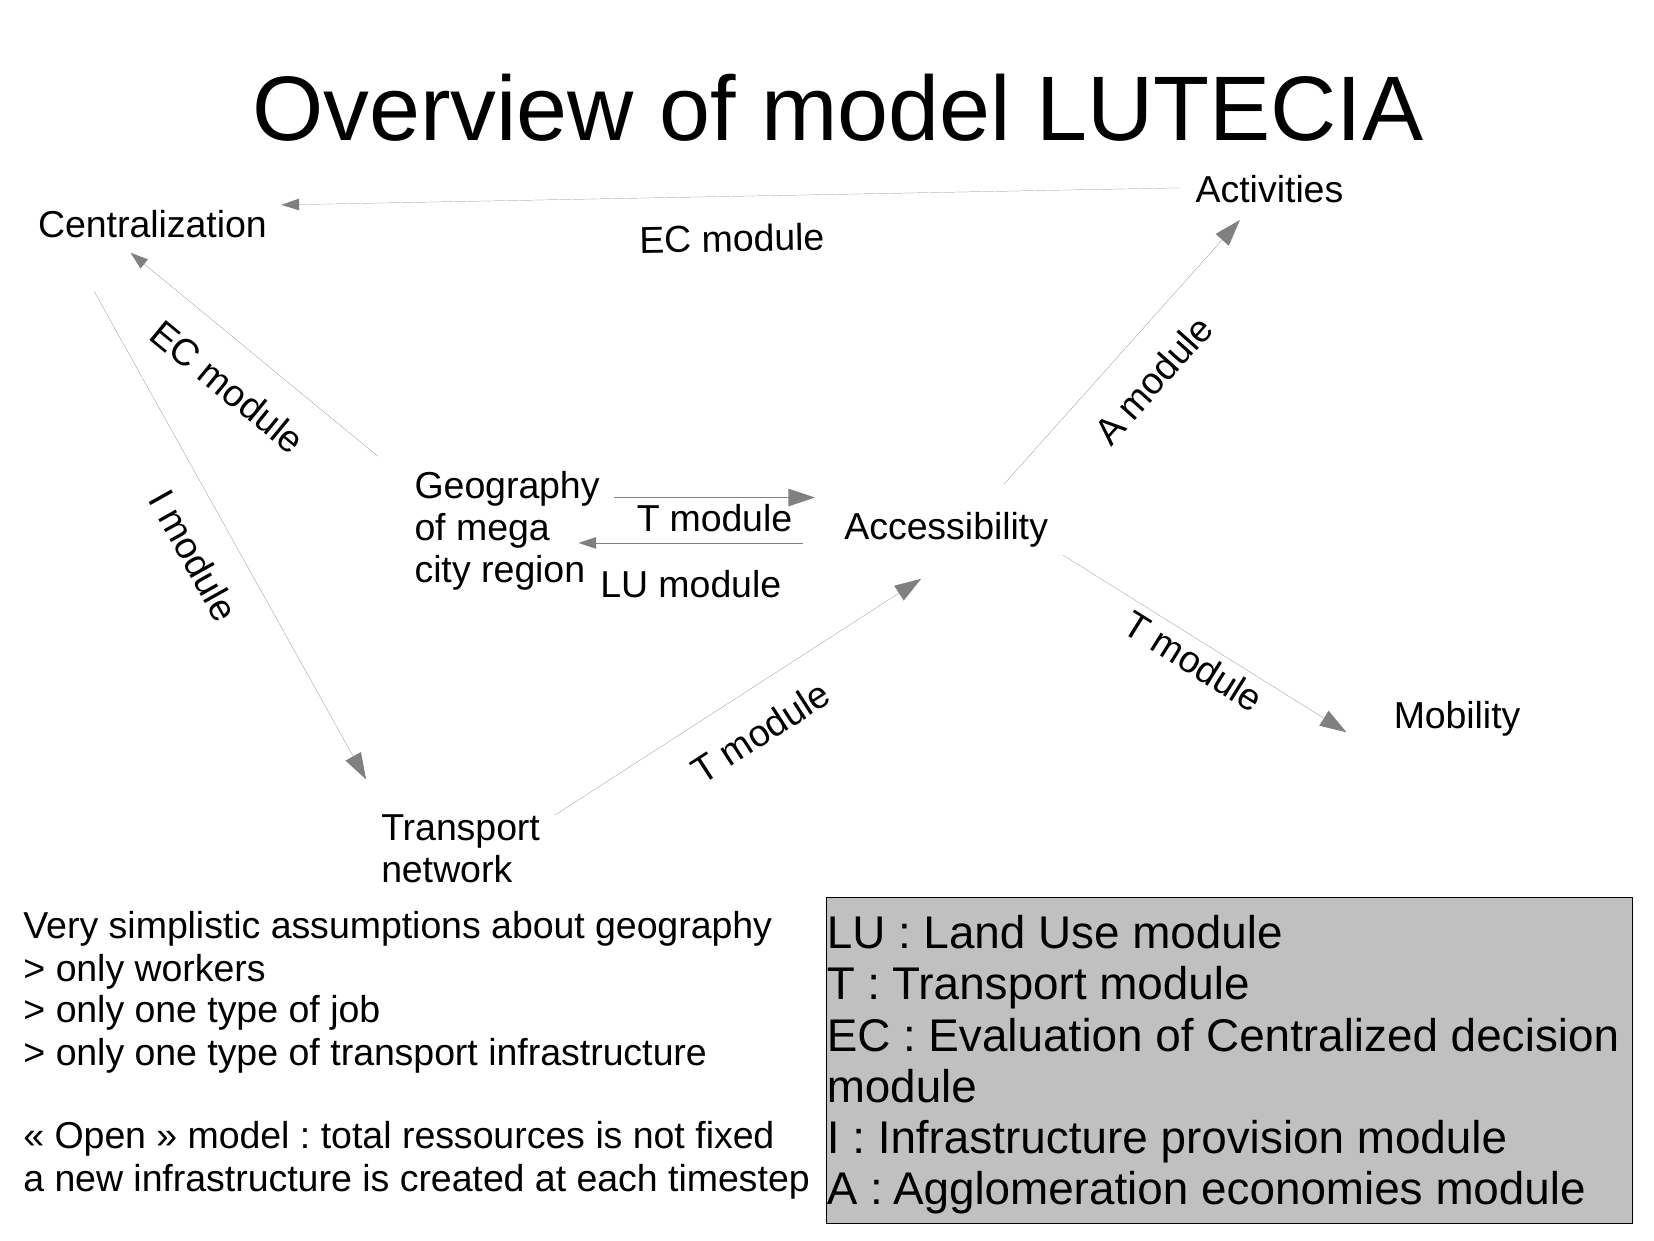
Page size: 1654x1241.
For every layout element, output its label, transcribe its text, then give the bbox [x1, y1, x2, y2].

subtitle LU : Land Use module T : Transport module EC : Evaluation of Centralized decision module I : Infrastructure provision module A : Agglomeration economies module [826, 897, 1633, 1224]
text_box Accessibility [829, 498, 1064, 556]
text_box Geography of mega city region [399, 456, 615, 598]
title Overview of model LUTECIA [94, 5, 1583, 213]
text_box Activities [1180, 213, 1359, 248]
text_box Very simplistic assumptions about geography > only workers > only one type of job > only one type of transport infrastructure « Open » model : total ressources is not fixed a new infrastructure is created at each timestep [8, 897, 827, 1207]
text_box Mobility [1379, 687, 1536, 745]
text_box Transport network [366, 798, 557, 897]
text_box Centralization [23, 196, 283, 254]
